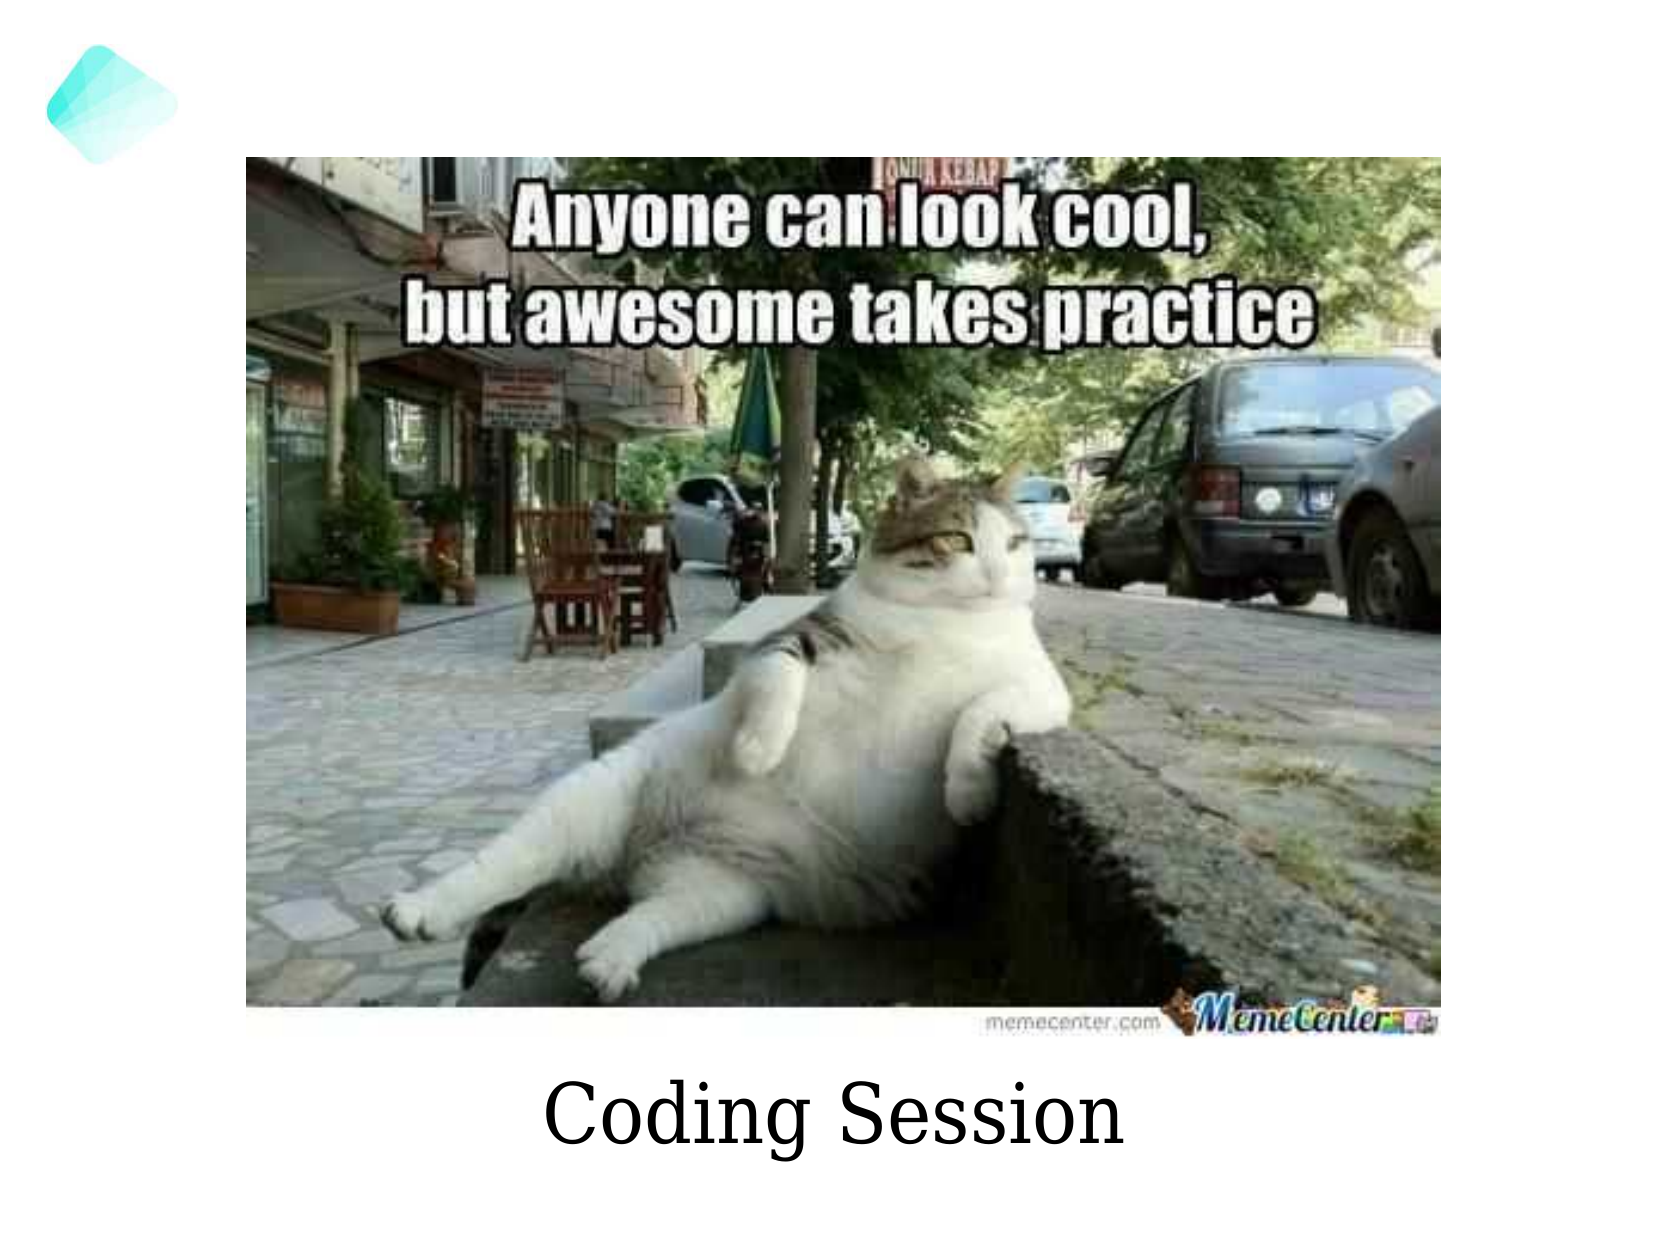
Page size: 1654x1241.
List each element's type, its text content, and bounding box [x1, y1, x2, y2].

picture [45, 44, 181, 167]
picture [246, 157, 1441, 1039]
text_box Coding Session [527, 1058, 1295, 1171]
